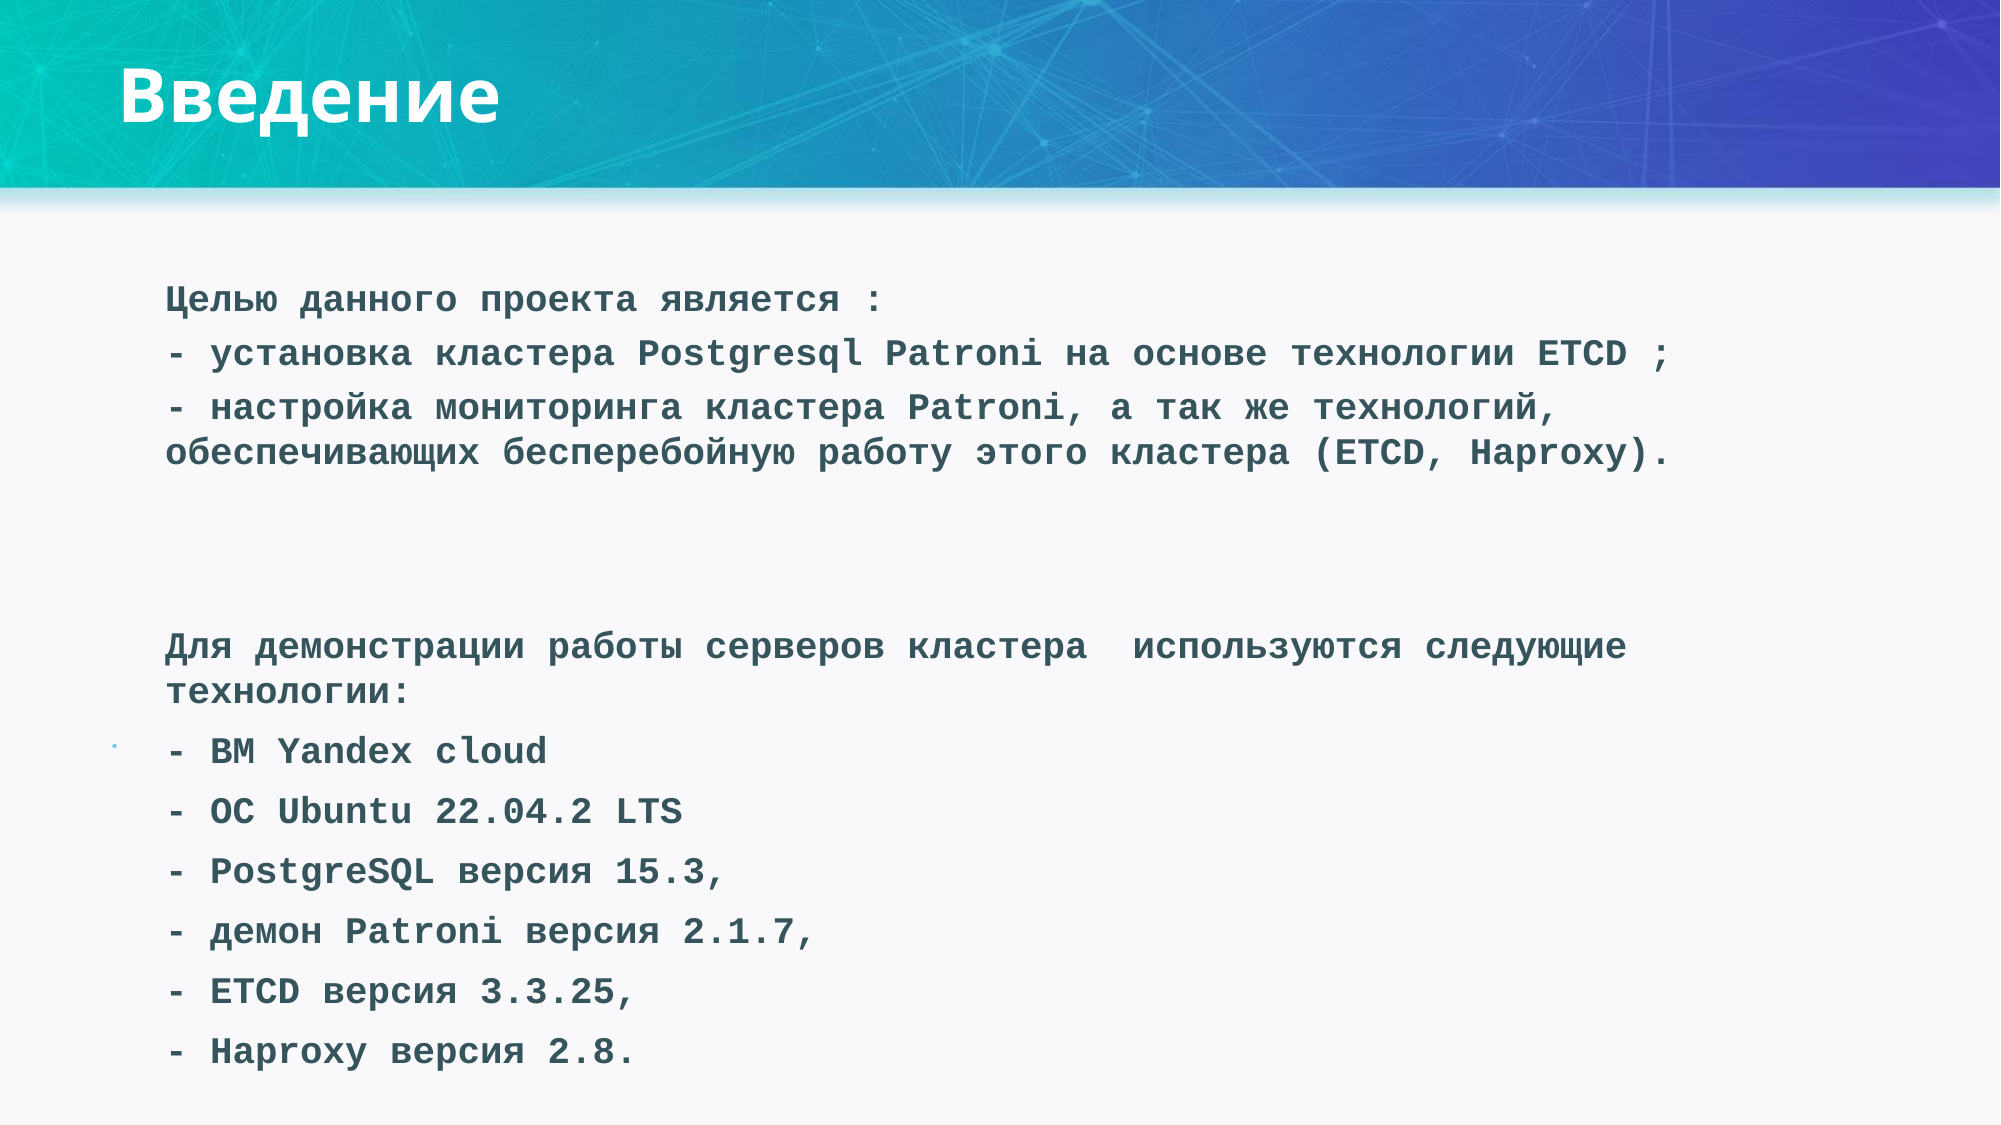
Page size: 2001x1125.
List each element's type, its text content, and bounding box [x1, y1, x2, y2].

text_box Целью данного проекта является : - установка кластера Postgresql Patroni на основе технологии ETCD ; - настройка мониторинга кластера Patroni, а так же технологий, обеспечивающих бесперебойную работу этого кластера (ETCD, Haproxy). Для демонстрации работы серверов кластера используются следующие технологии: - ВМ Yandex cloud - ОС Ubuntu 22.04.2 LTS - PostgreSQL версия 15.3, - демон Patroni версия 2.1.7, - ETCD версия 3.3.25, - Haproxy версия 2.8. [88, 268, 1831, 959]
text_box Введение [117, 57, 1882, 140]
picture [0, 0, 2000, 1125]
